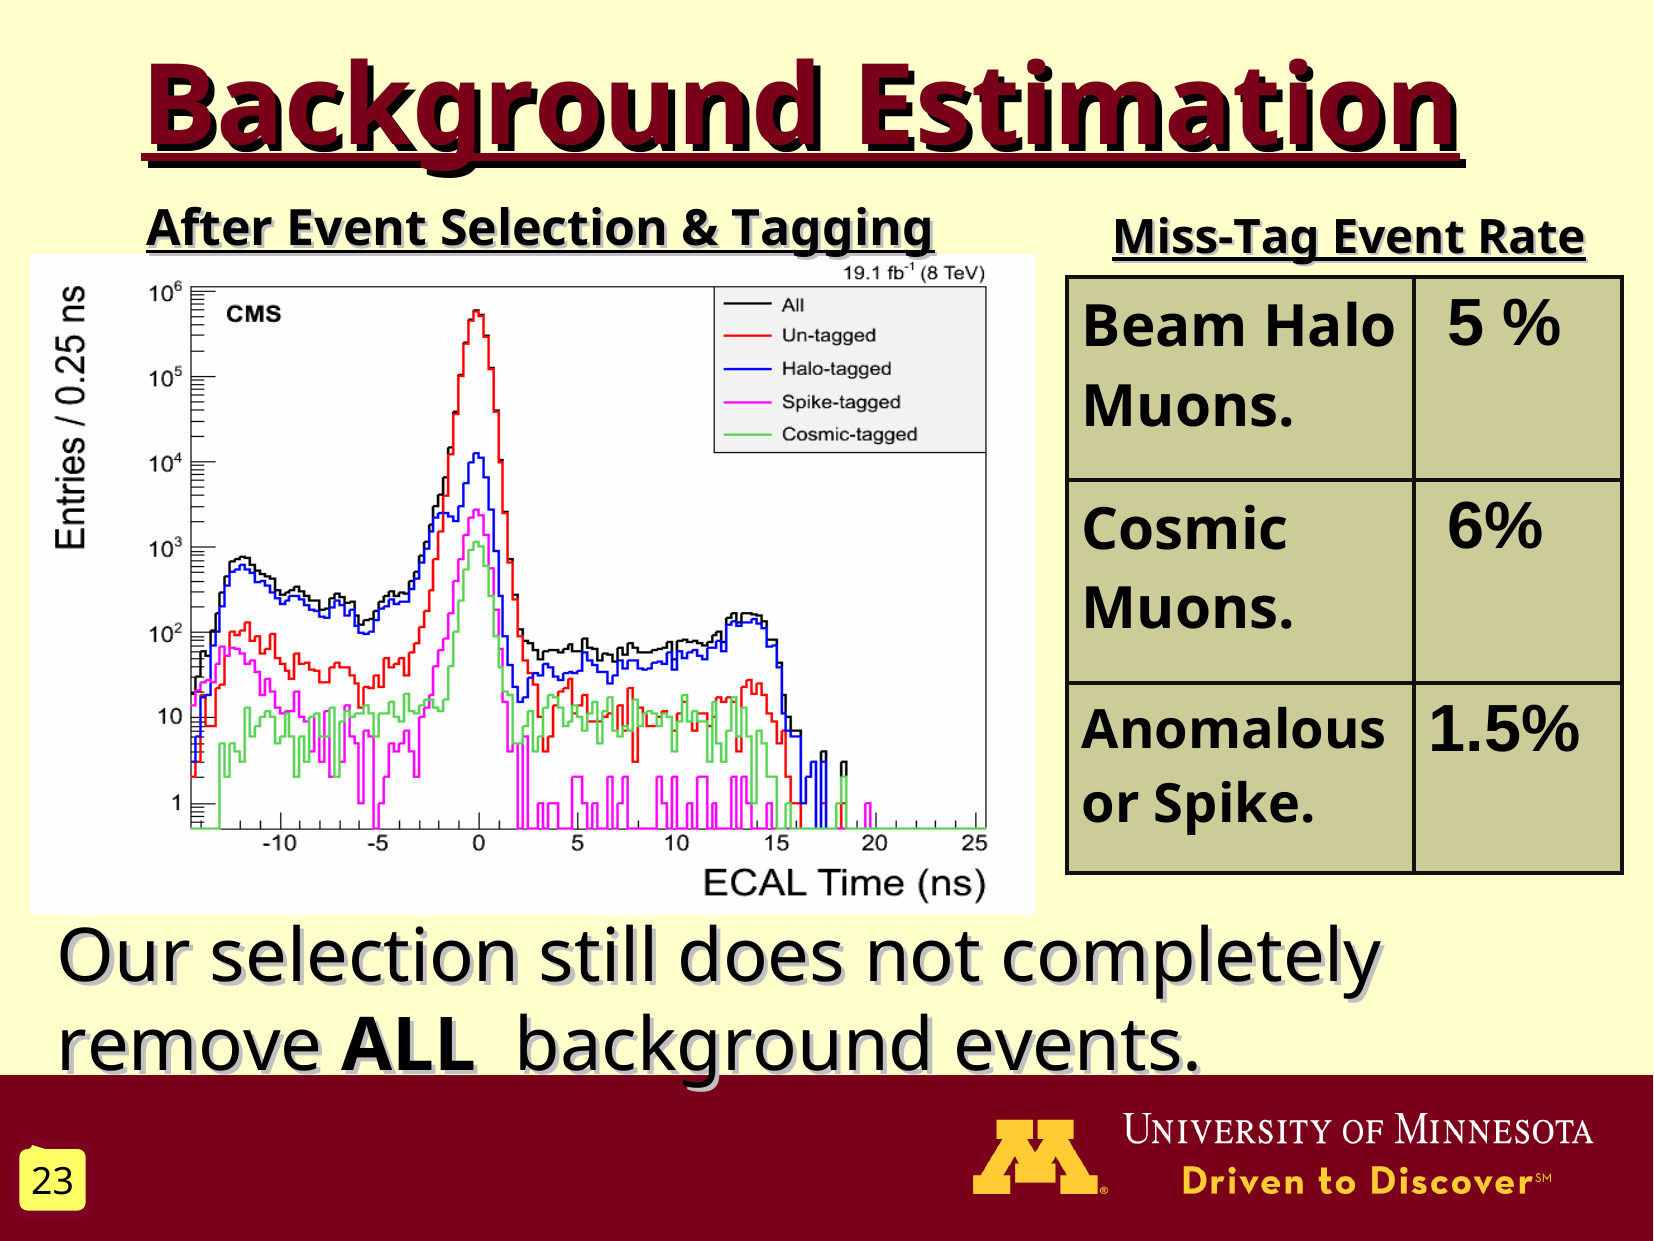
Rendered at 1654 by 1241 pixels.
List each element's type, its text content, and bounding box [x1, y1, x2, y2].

table_header 5 % [1416, 316, 1620, 478]
table_cell 1.5% [1416, 685, 1620, 871]
table_header Beam Halo Muons. [1069, 316, 1412, 478]
table_header 5 % [1544, 321, 1553, 340]
table_header 5 % [1511, 316, 1520, 323]
picture [0, 1075, 1654, 1241]
list After Event Selection & Tagging [75, 184, 961, 271]
list Our selection still does not completely remove ALL background events. [0, 900, 1636, 1096]
title Background Estimation [126, 24, 1532, 176]
picture [30, 254, 1036, 916]
list Miss-Tag Event Rate [1065, 195, 1621, 316]
table_cell 6% [1416, 482, 1620, 681]
table_cell Cosmic Muons. [1069, 482, 1412, 681]
table_cell Anomalous or Spike. [1069, 685, 1412, 871]
text_box 23 [15, 1137, 91, 1216]
